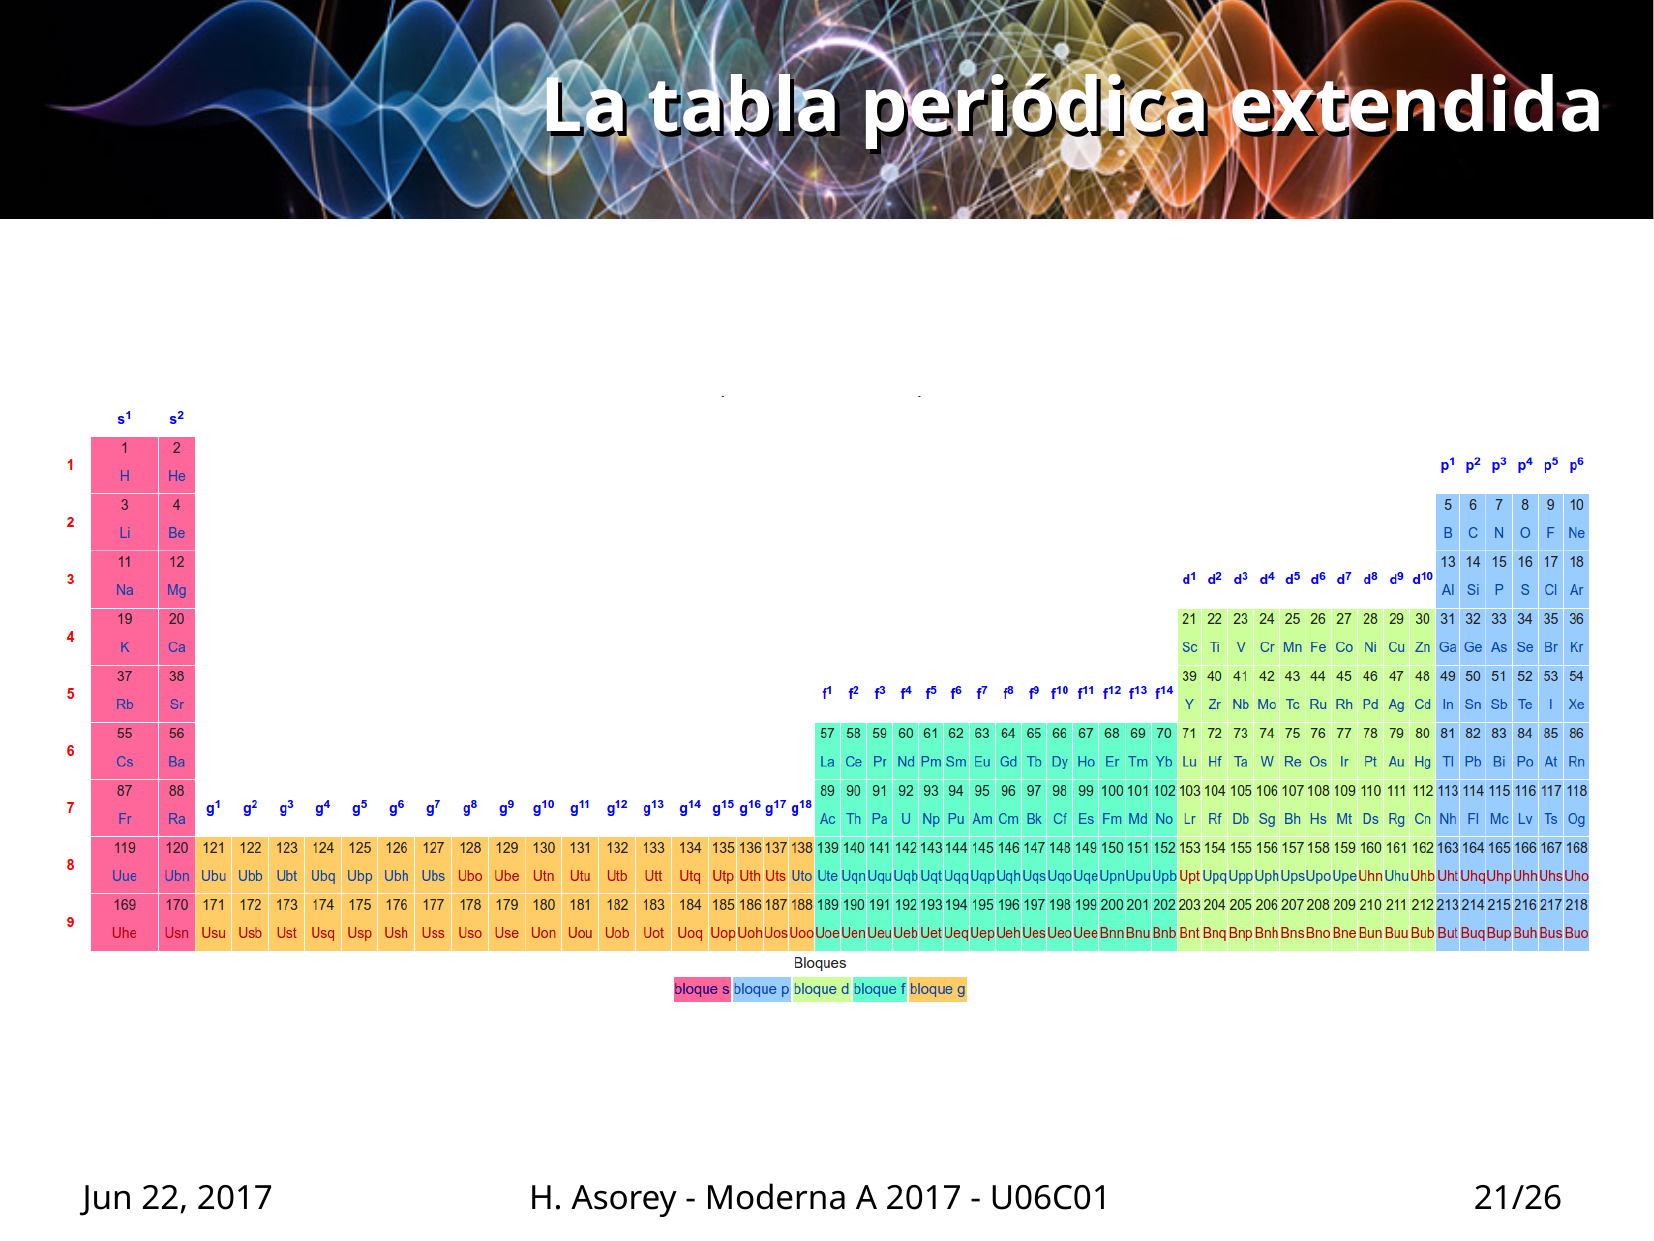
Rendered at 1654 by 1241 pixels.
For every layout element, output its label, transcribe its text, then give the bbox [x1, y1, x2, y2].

picture [45, 396, 1606, 1013]
picture [0, 0, 1654, 219]
title La tabla periódica extendida [45, 15, 1606, 191]
